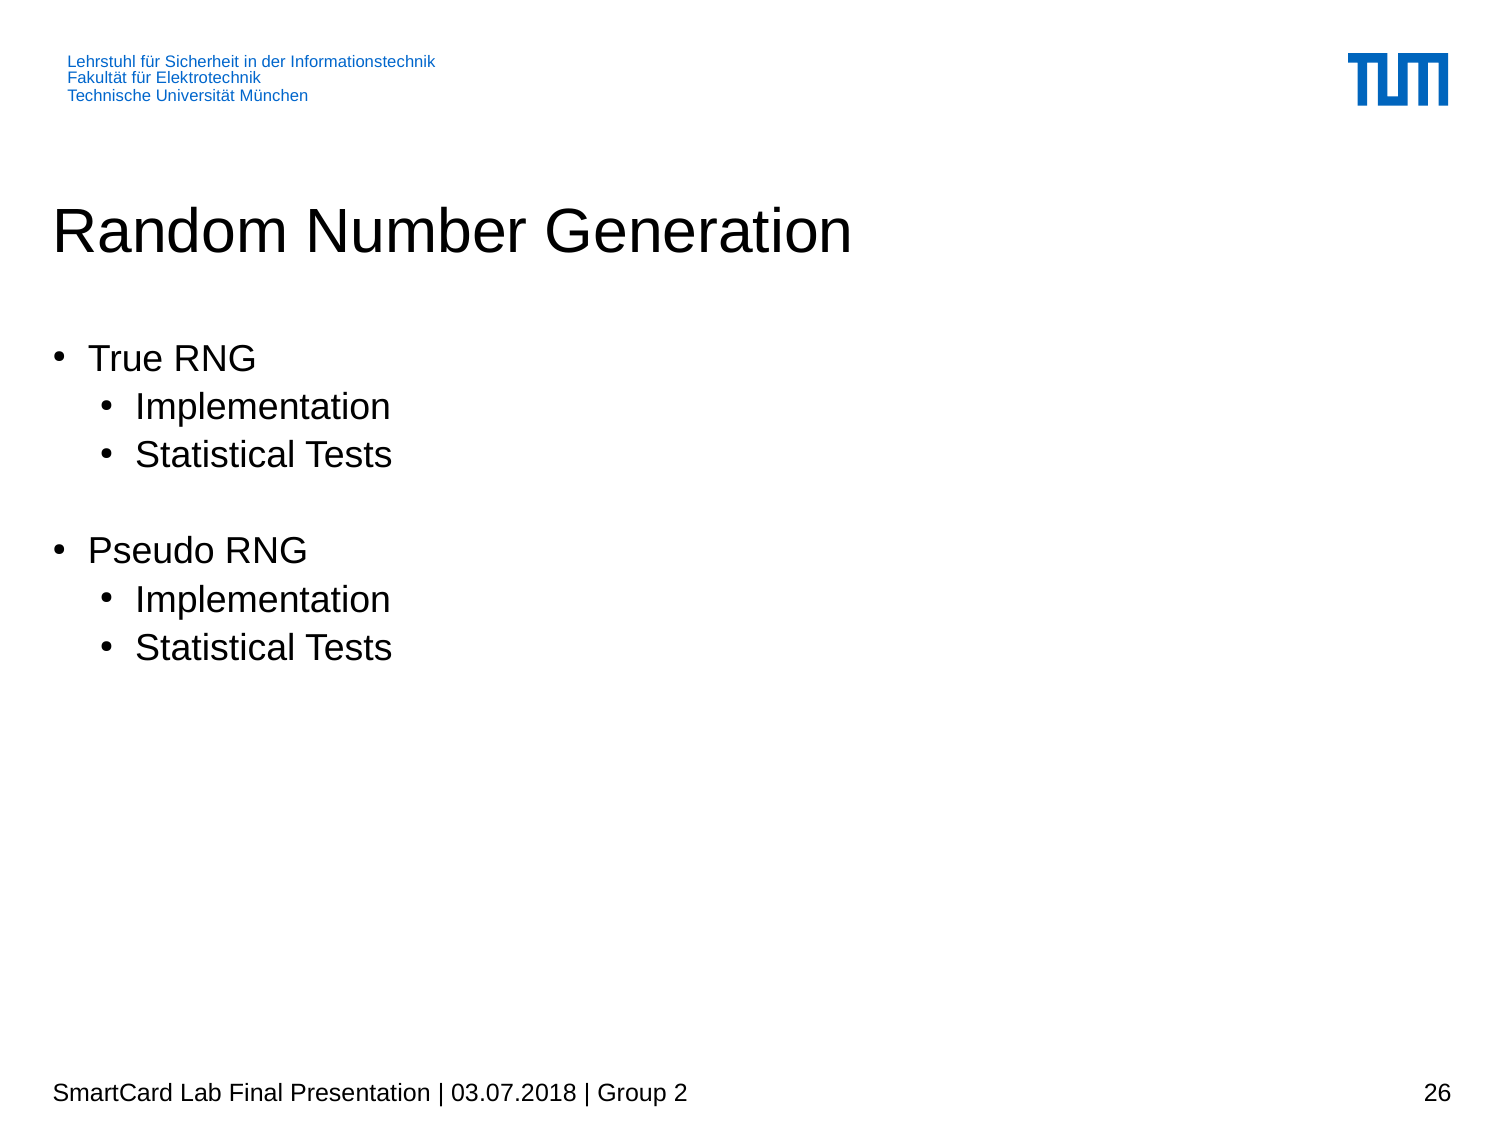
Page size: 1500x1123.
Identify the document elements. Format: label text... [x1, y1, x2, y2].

list True RNG Implementation Statistical Tests Pseudo RNG Implementation Statistical Tests [52, 330, 1453, 669]
title Random Number Generation [52, 195, 1453, 266]
